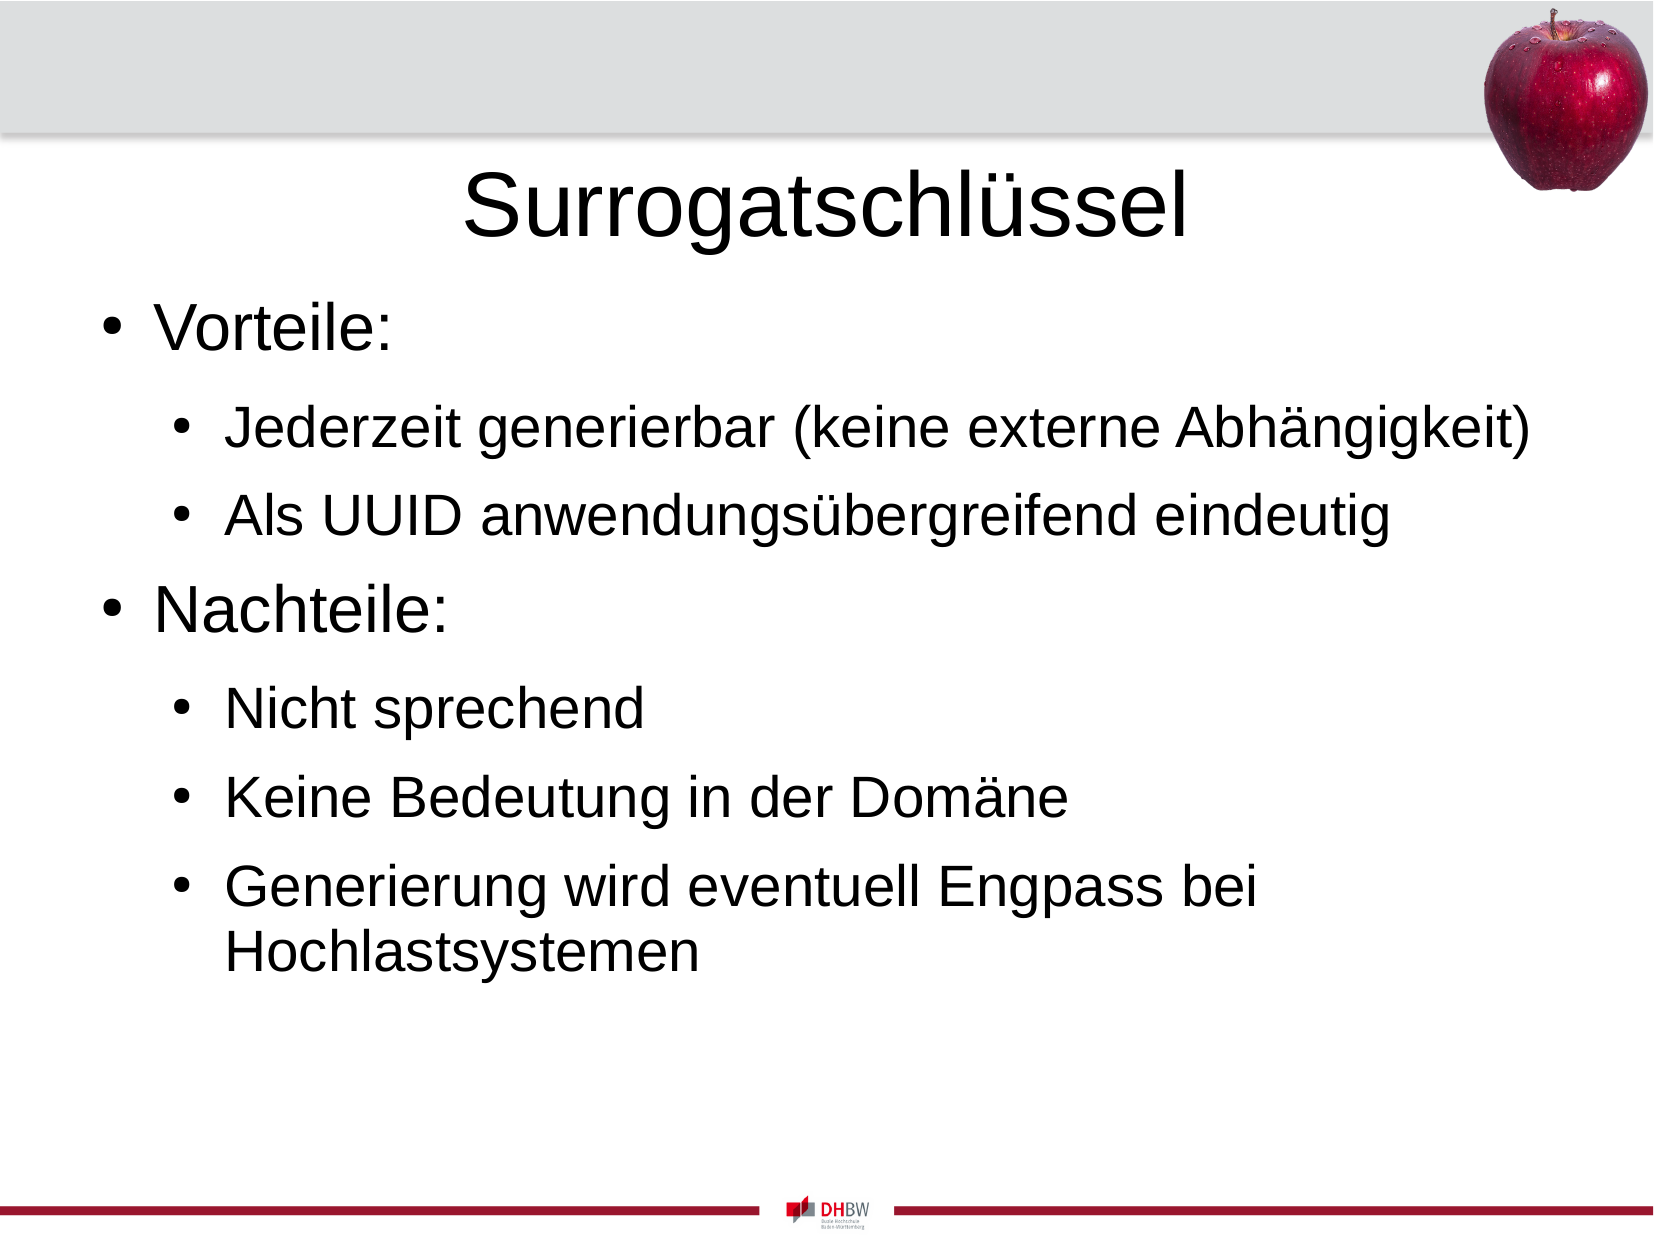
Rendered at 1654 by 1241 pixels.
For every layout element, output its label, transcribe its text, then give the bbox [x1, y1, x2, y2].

title Surrogatschlüssel [82, 147, 1571, 257]
list Vorteile: Jederzeit generierbar (keine externe Abhängigkeit) Als UUID anwendungsübergreifend eindeutig Nachteile: Nicht sprechend Keine Bedeutung in der Domäne Generierung wird eventuell Engpass bei Hochlastsystemen [82, 290, 1571, 1010]
picture [0, 0, 1654, 1237]
